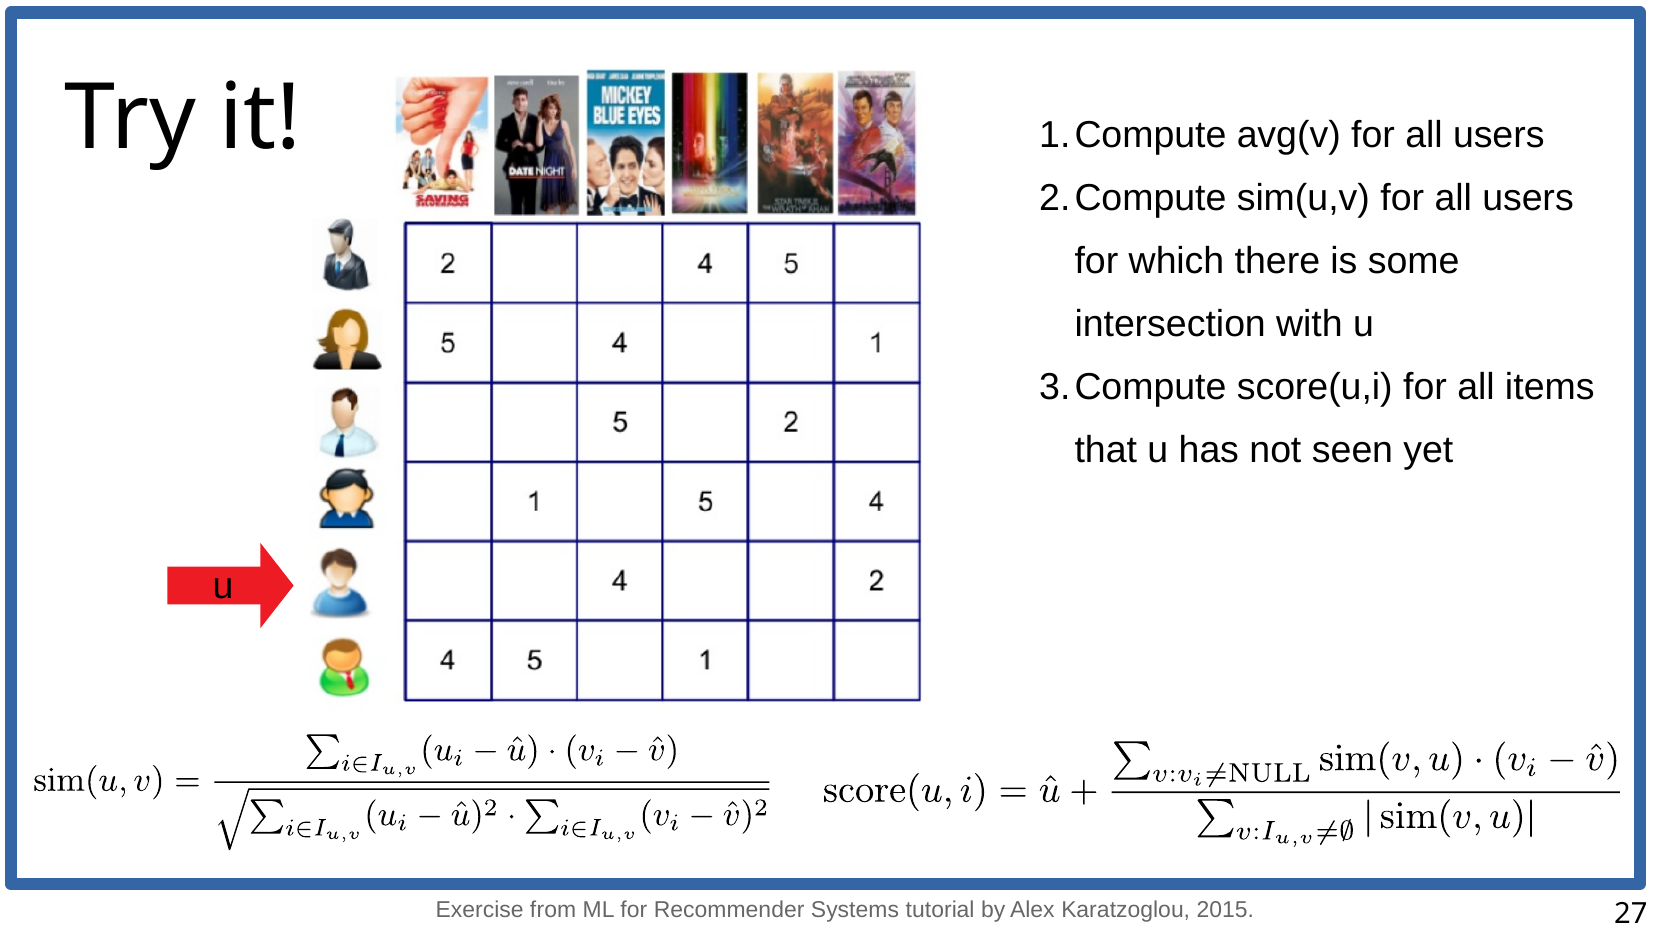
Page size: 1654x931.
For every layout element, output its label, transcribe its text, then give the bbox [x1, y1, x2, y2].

title Try it! [1, 1, 365, 226]
picture [310, 62, 929, 710]
text_box [822, 741, 1621, 847]
text_box [33, 734, 770, 851]
text_box u [167, 542, 294, 629]
title Try it! [17, 19, 365, 226]
text_box Compute avg(v) for all users Compute sim(u,v) for all users for which there is some intersection with u Compute score(u,i) for all items that u has not seen yet [1024, 85, 1617, 591]
text_box Exercise from ML for Recommender Systems tutorial by Alex Karatzoglou, 2015. [113, 890, 1577, 930]
